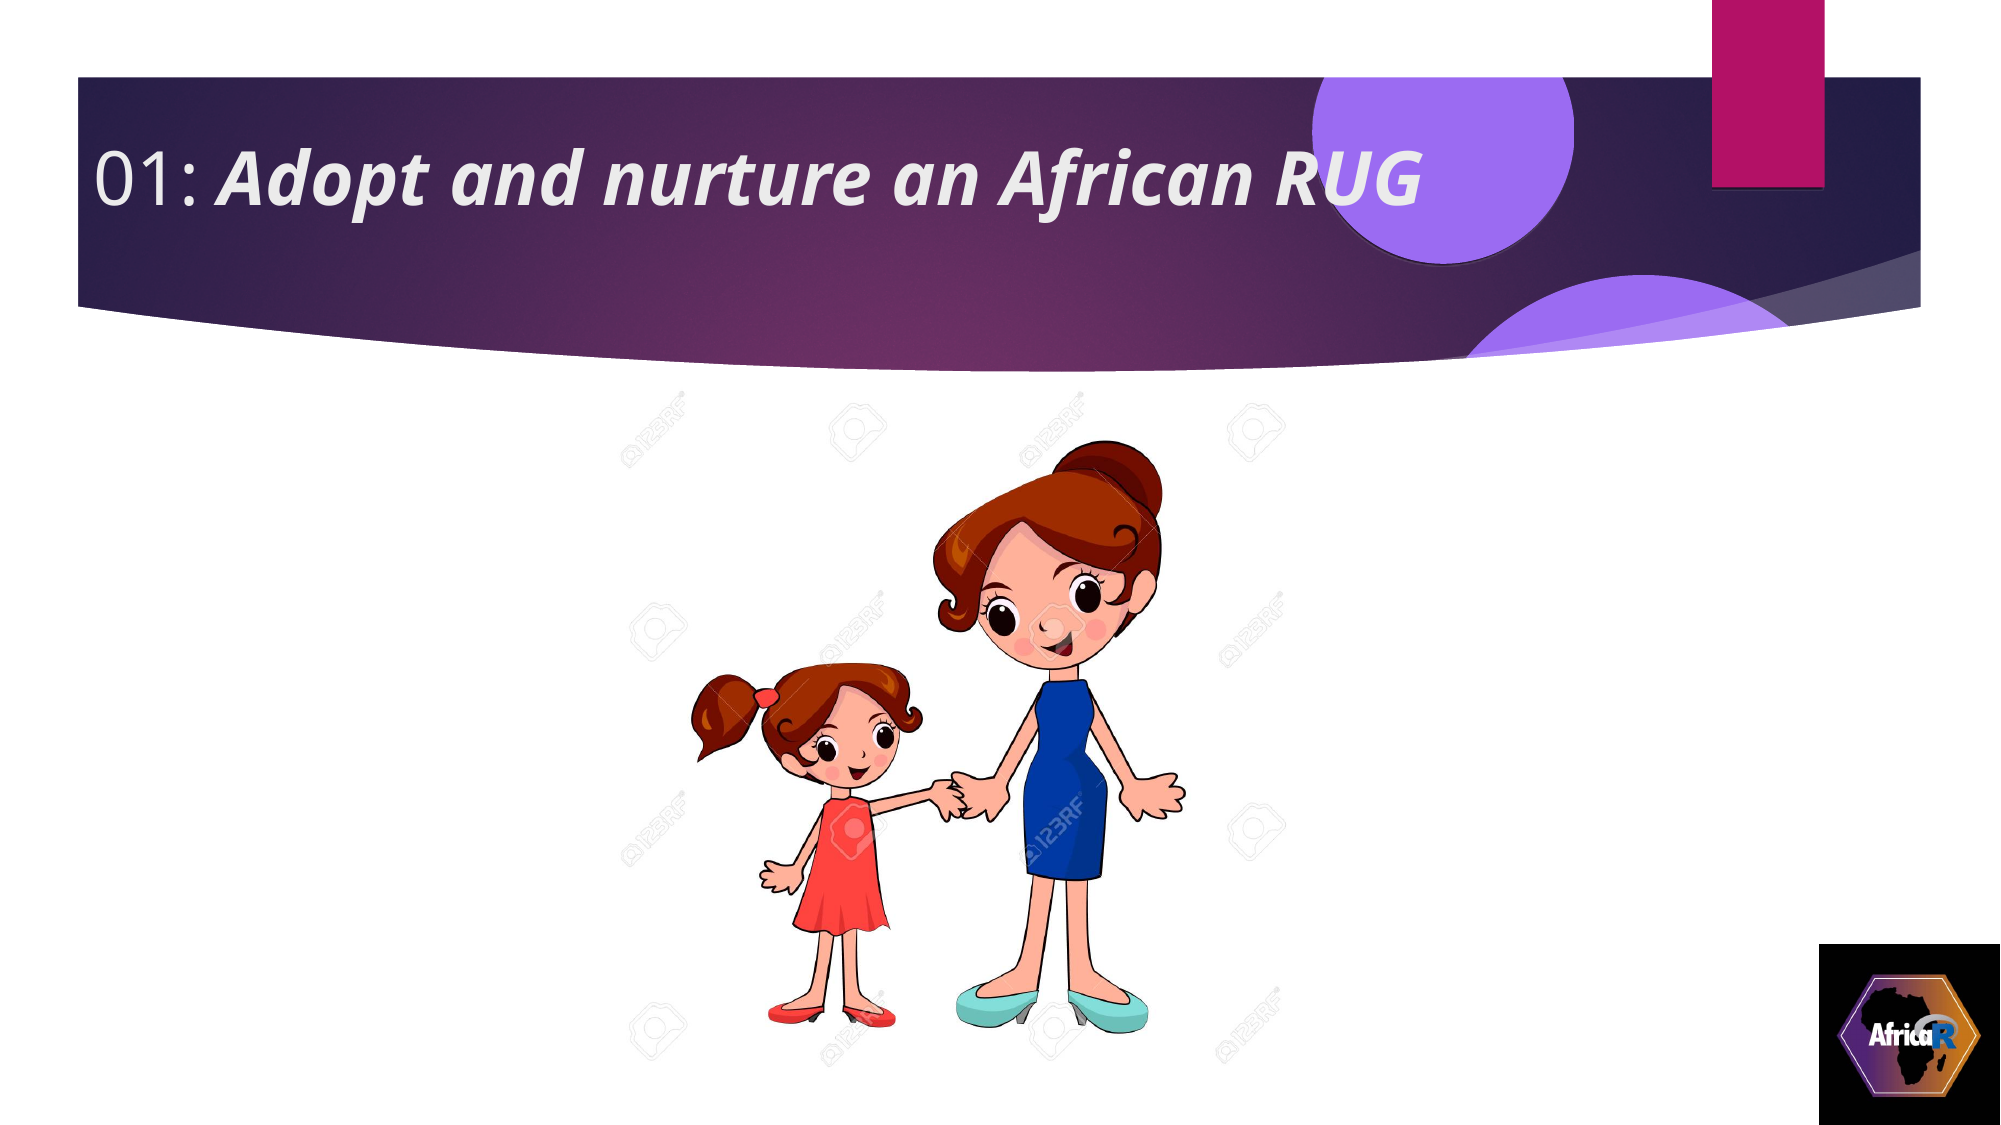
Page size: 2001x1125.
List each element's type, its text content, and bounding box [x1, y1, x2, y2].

picture [79, 288, 1564, 371]
picture [79, 78, 1323, 109]
picture [1819, 944, 2000, 1125]
picture [1564, 78, 1920, 300]
picture [600, 374, 1305, 1081]
text_box 01: Adopt and nurture an African RUG [78, 109, 1582, 288]
